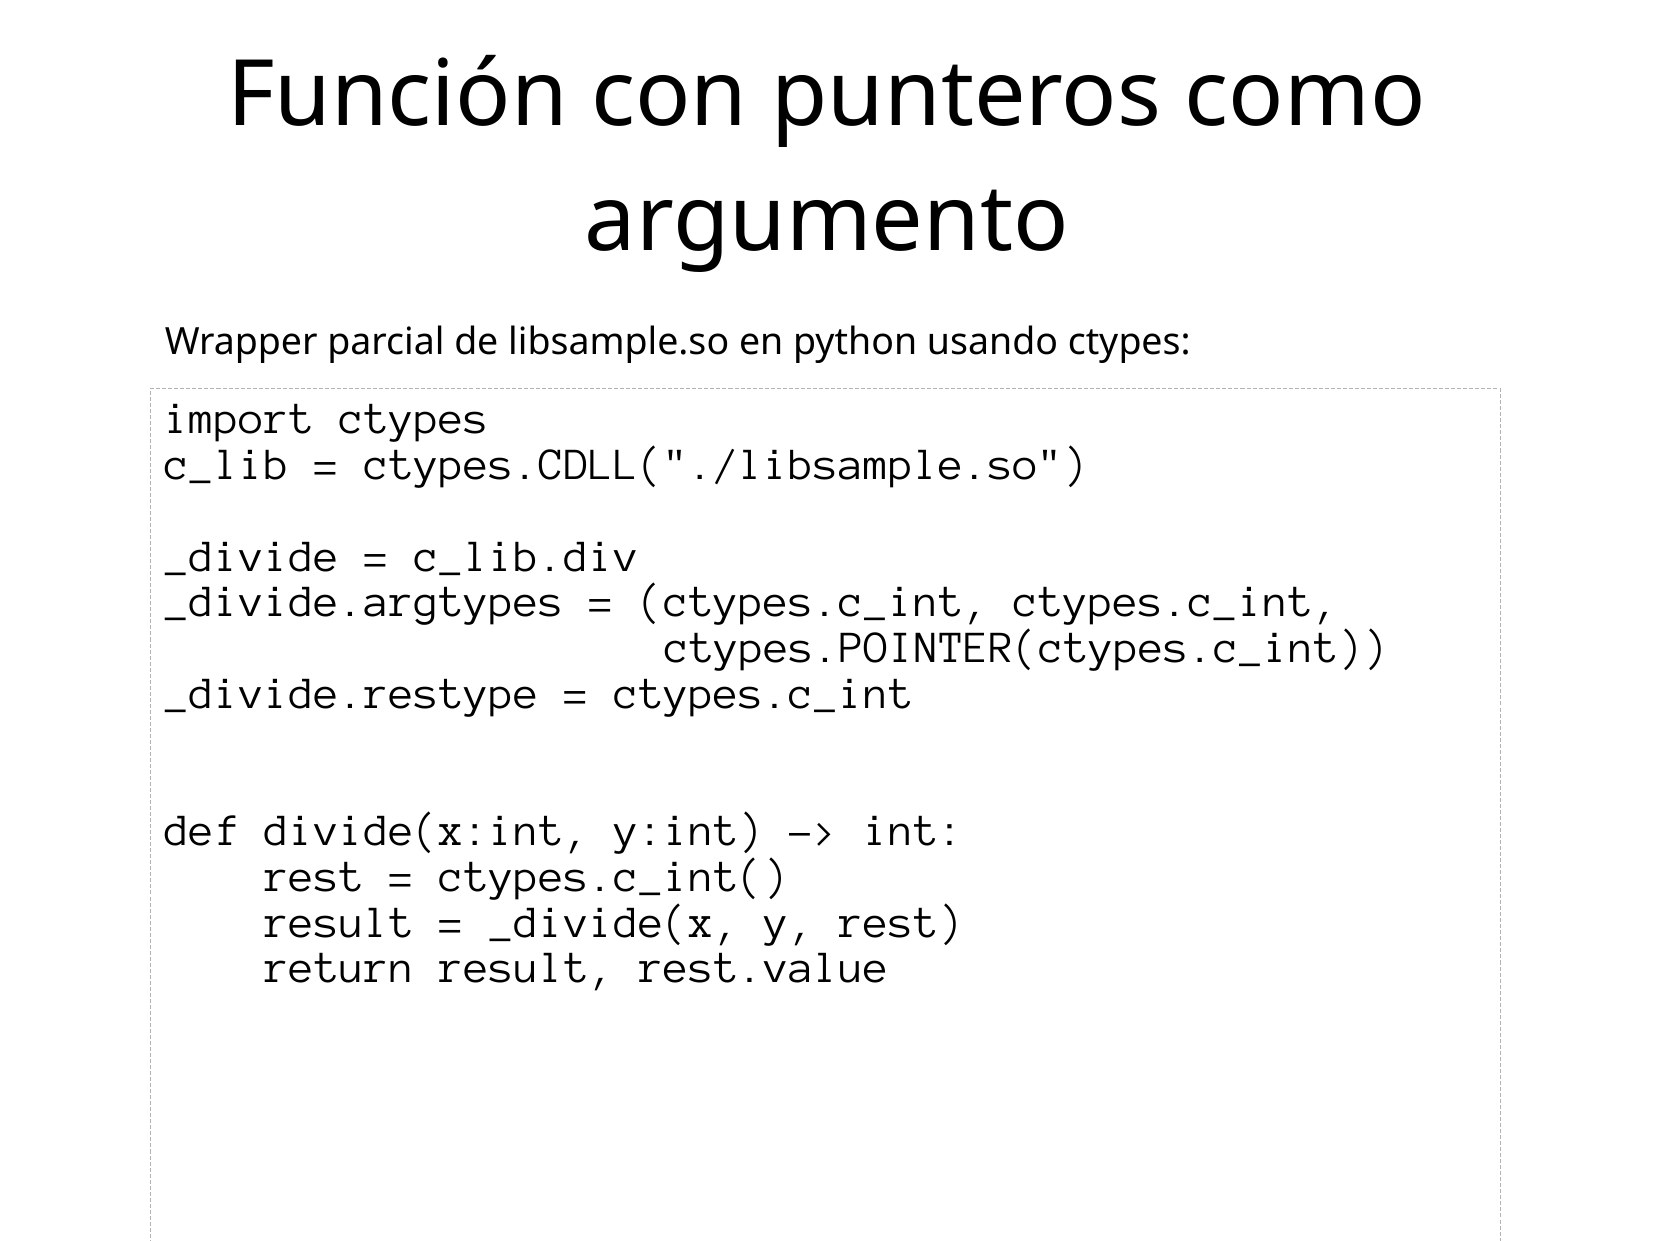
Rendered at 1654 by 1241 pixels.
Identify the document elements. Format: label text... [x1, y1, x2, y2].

text_box Wrapper parcial de libsample.so en python usando ctypes: [150, 307, 1118, 367]
title Función con punteros como argumento [82, 45, 1571, 261]
text_box import ctypes c_lib = ctypes.CDLL("./libsample.so") _divide = c_lib.div _divide.argtypes = (ctypes.c_int, ctypes.c_int, ctypes.POINTER(ctypes.c_int)) _divide.restype = ctypes.c_int def divide(x:int, y:int) -> int: rest = ctypes.c_int() result = _divide(x, y, rest) return result, rest.value [150, 388, 1501, 999]
